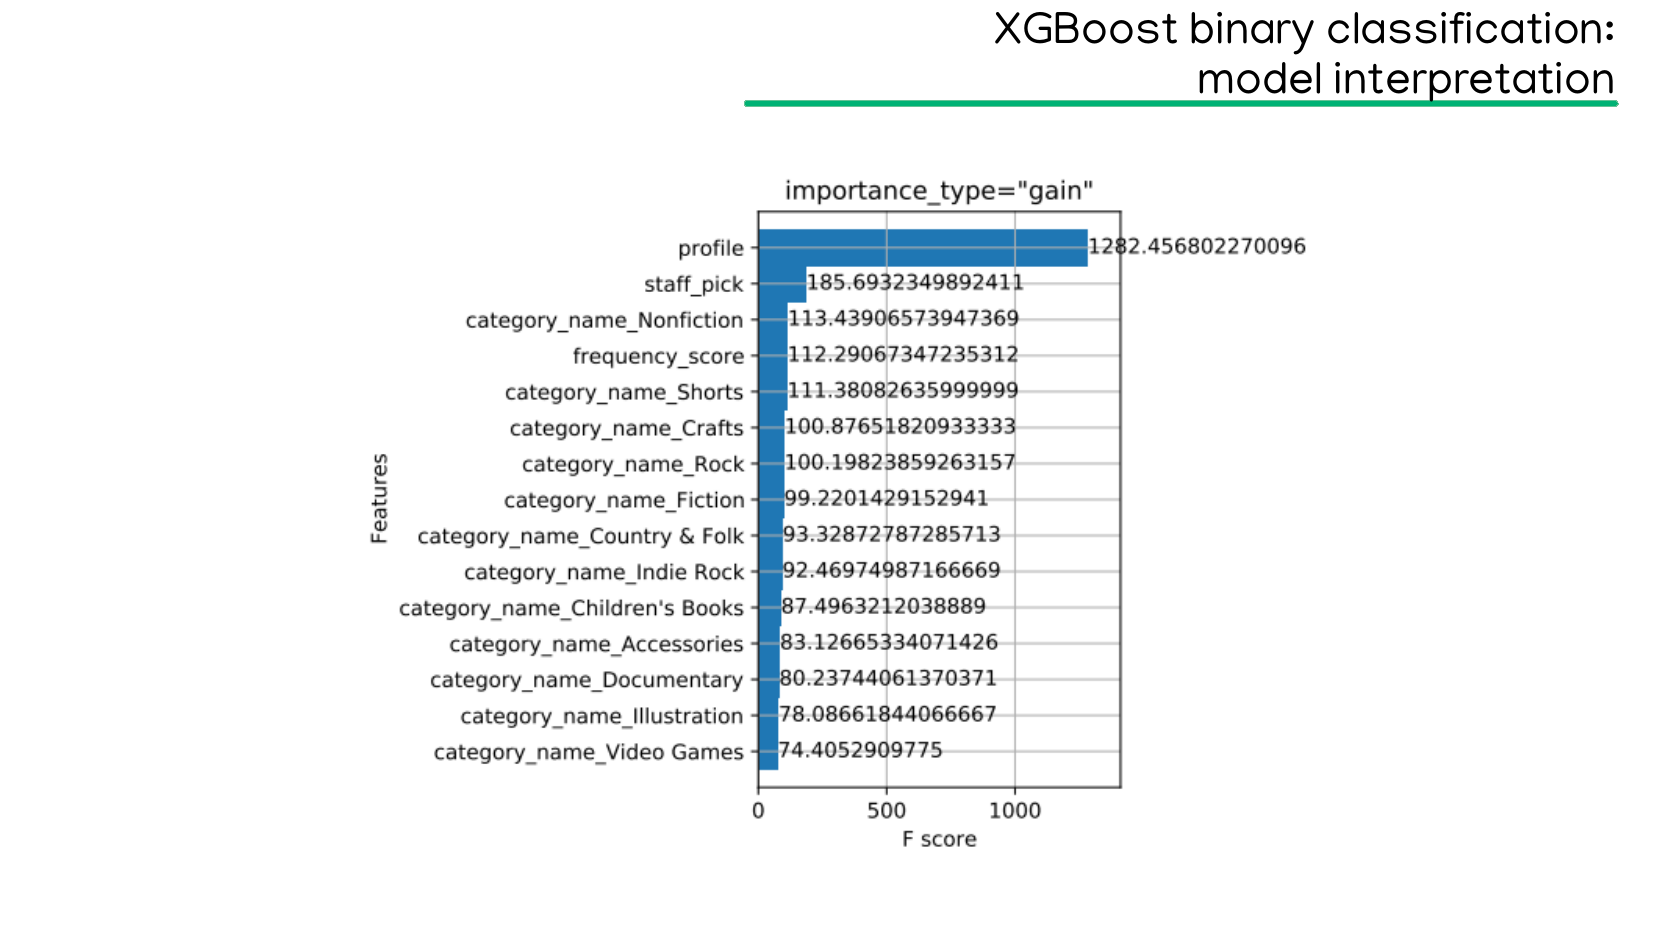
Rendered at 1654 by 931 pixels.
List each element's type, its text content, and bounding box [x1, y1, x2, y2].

picture [347, 156, 1307, 875]
text_box XGBoost binary classification: model interpretation [738, 2, 1631, 168]
